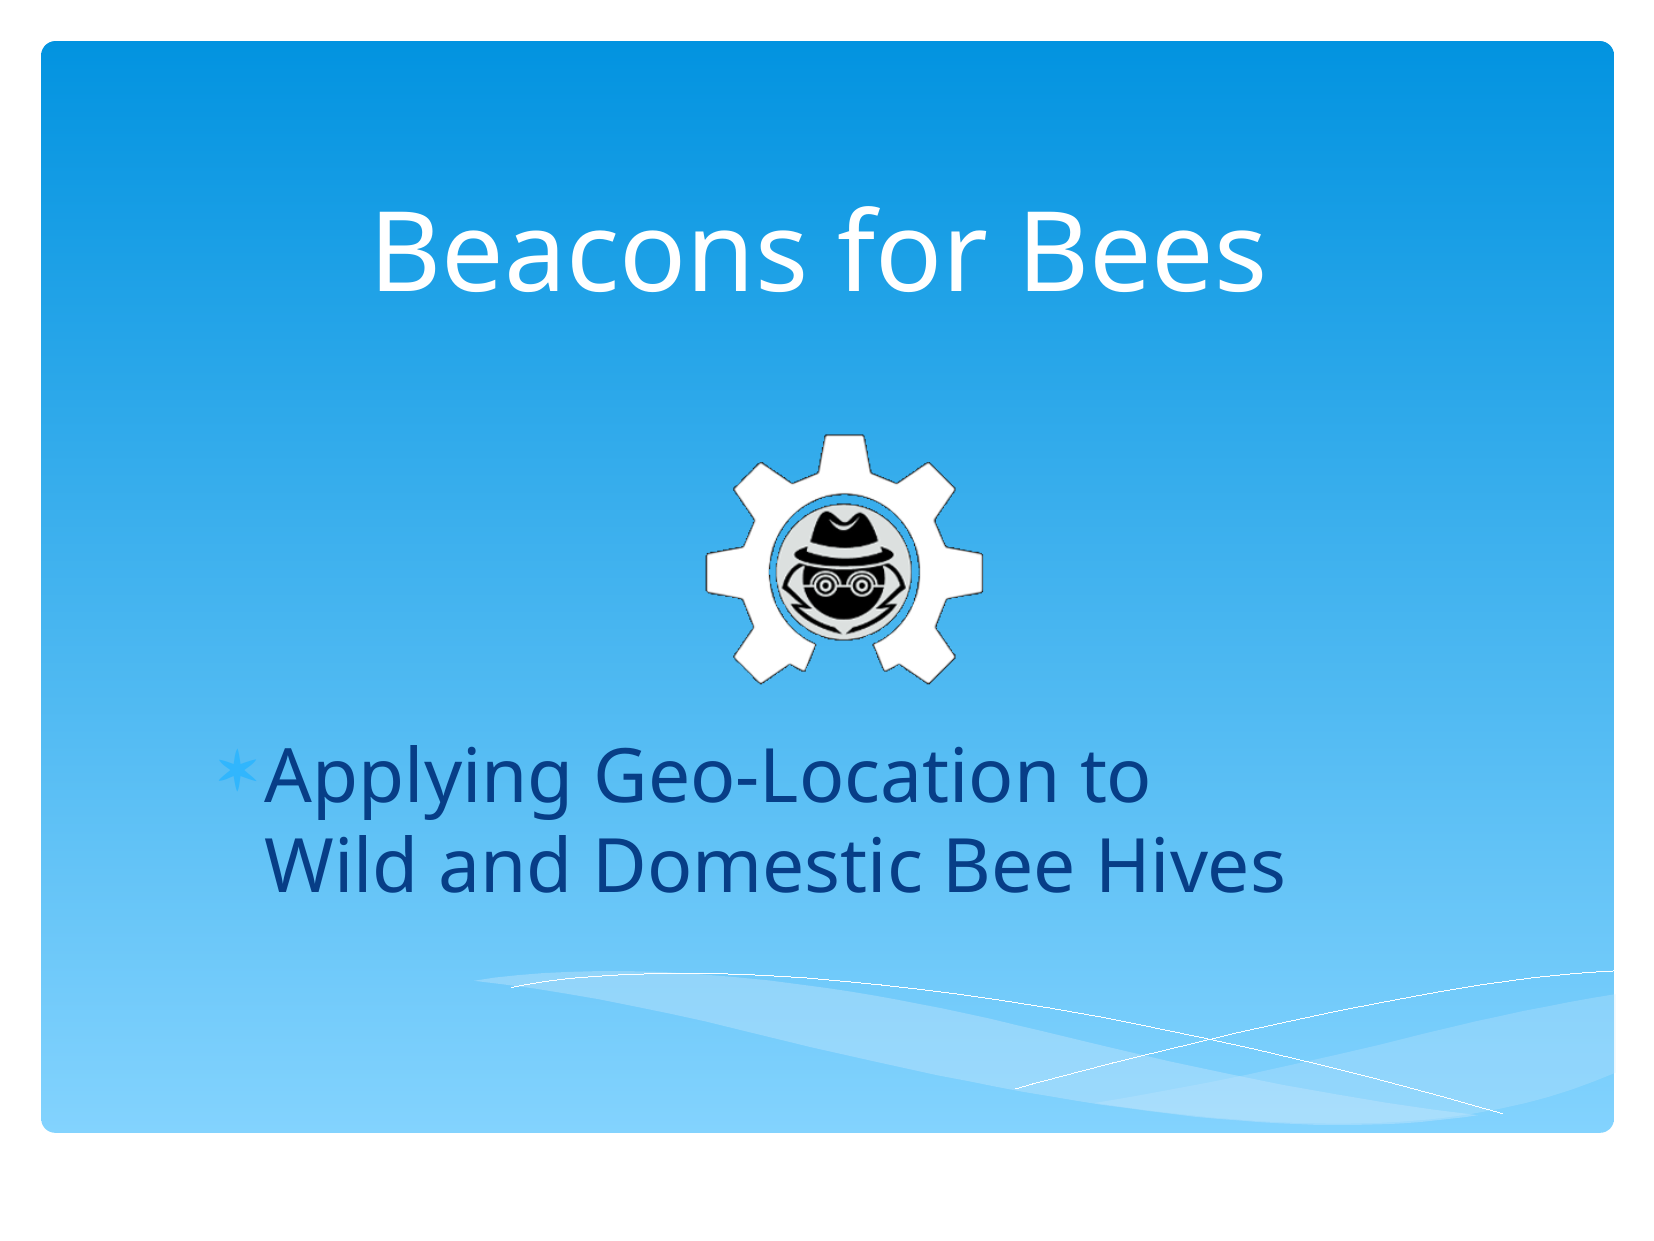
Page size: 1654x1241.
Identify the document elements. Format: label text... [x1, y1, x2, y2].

title Beacons for Bees [75, 133, 1564, 361]
picture [700, 415, 990, 705]
list Applying Geo-Location to Wild and Domestic Bee Hives [205, 719, 1545, 960]
